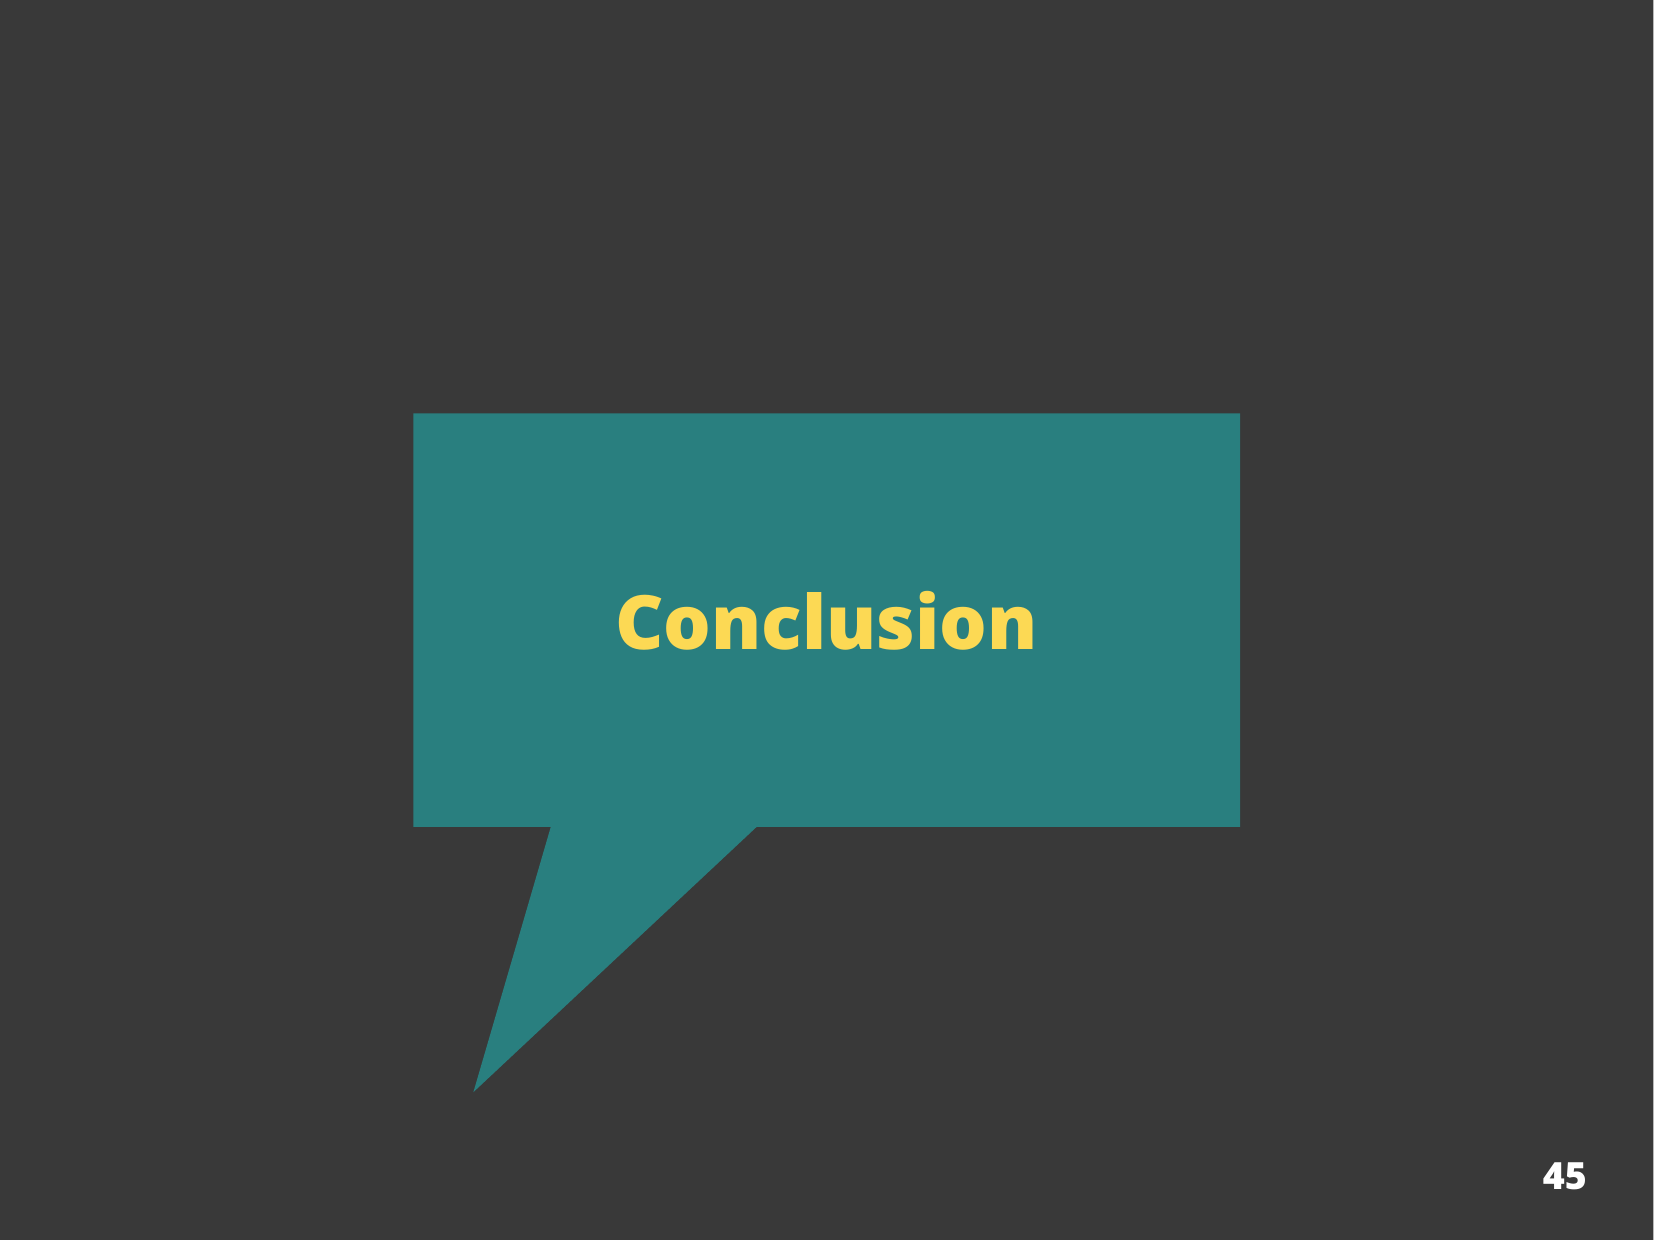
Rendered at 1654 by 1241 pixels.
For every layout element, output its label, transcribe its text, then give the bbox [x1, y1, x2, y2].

title Conclusion [442, 442, 1211, 798]
